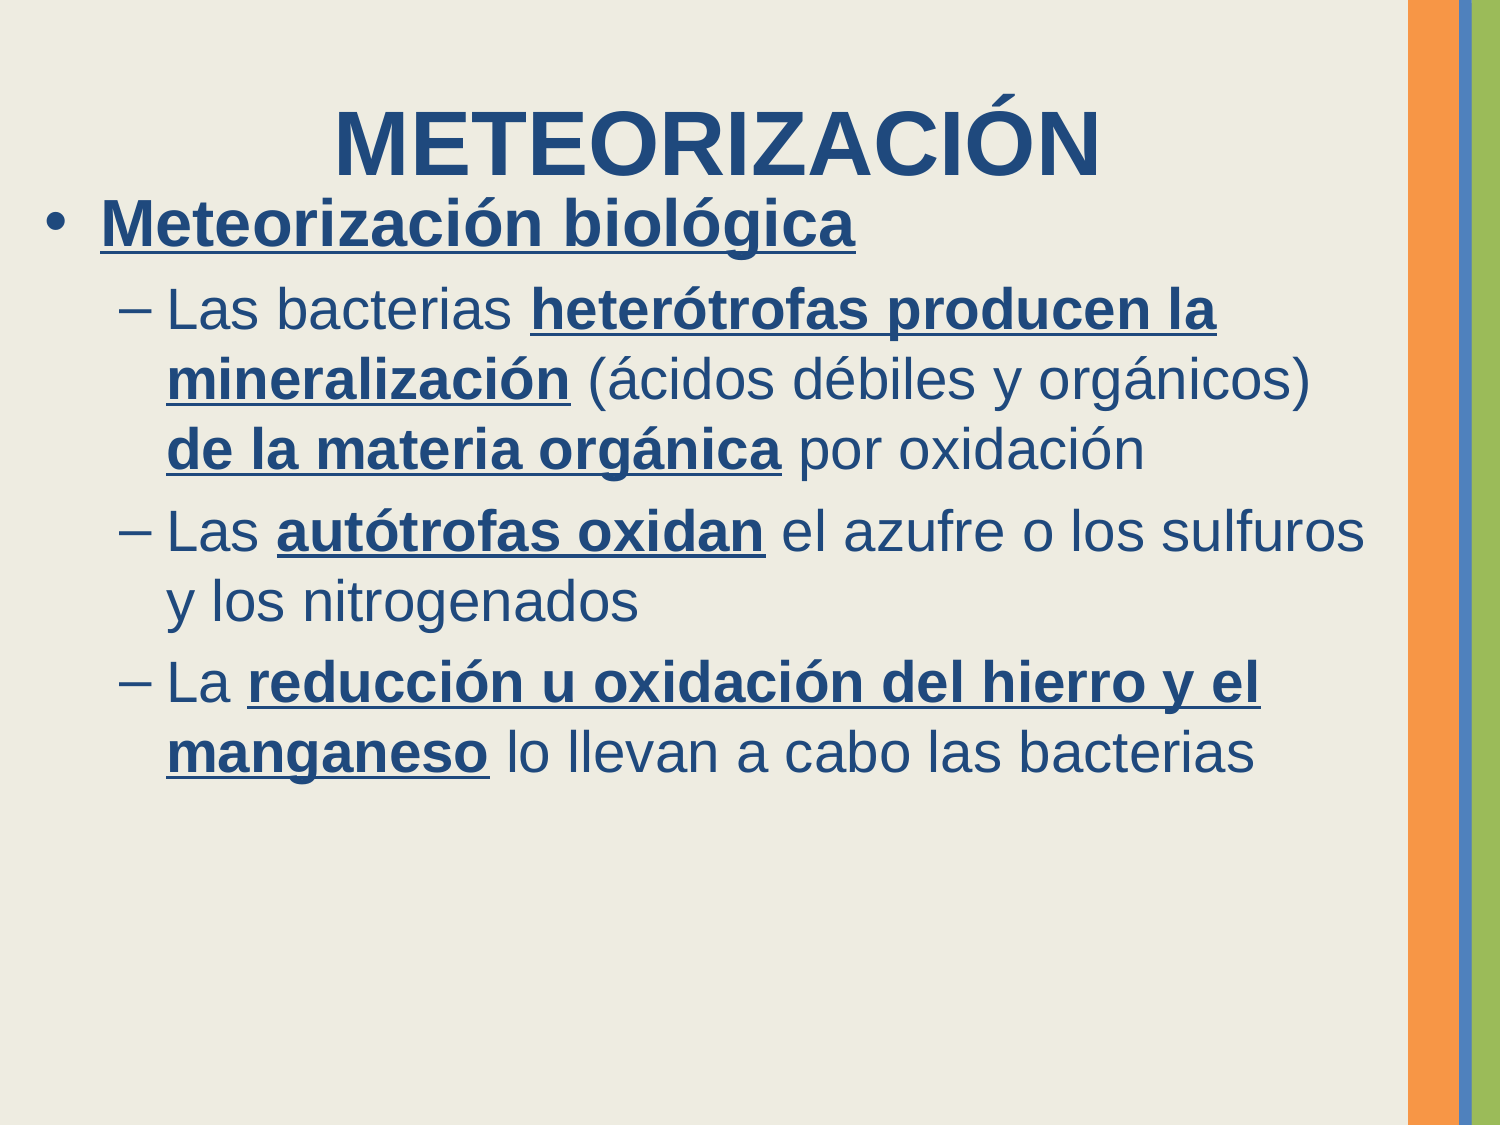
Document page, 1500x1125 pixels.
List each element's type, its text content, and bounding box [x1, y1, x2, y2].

title meteorización [29, 45, 1408, 172]
list Meteorización biológica Las bacterias heterótrofas producen la mineralización (ácidos débiles y orgánicos) de la materia orgánica por oxidación Las autótrofas oxidan el azufre o los sulfuros y los nitrogenados La reducción u oxidación del hierro y el manganeso lo llevan a cabo las bacterias [29, 172, 1408, 1102]
